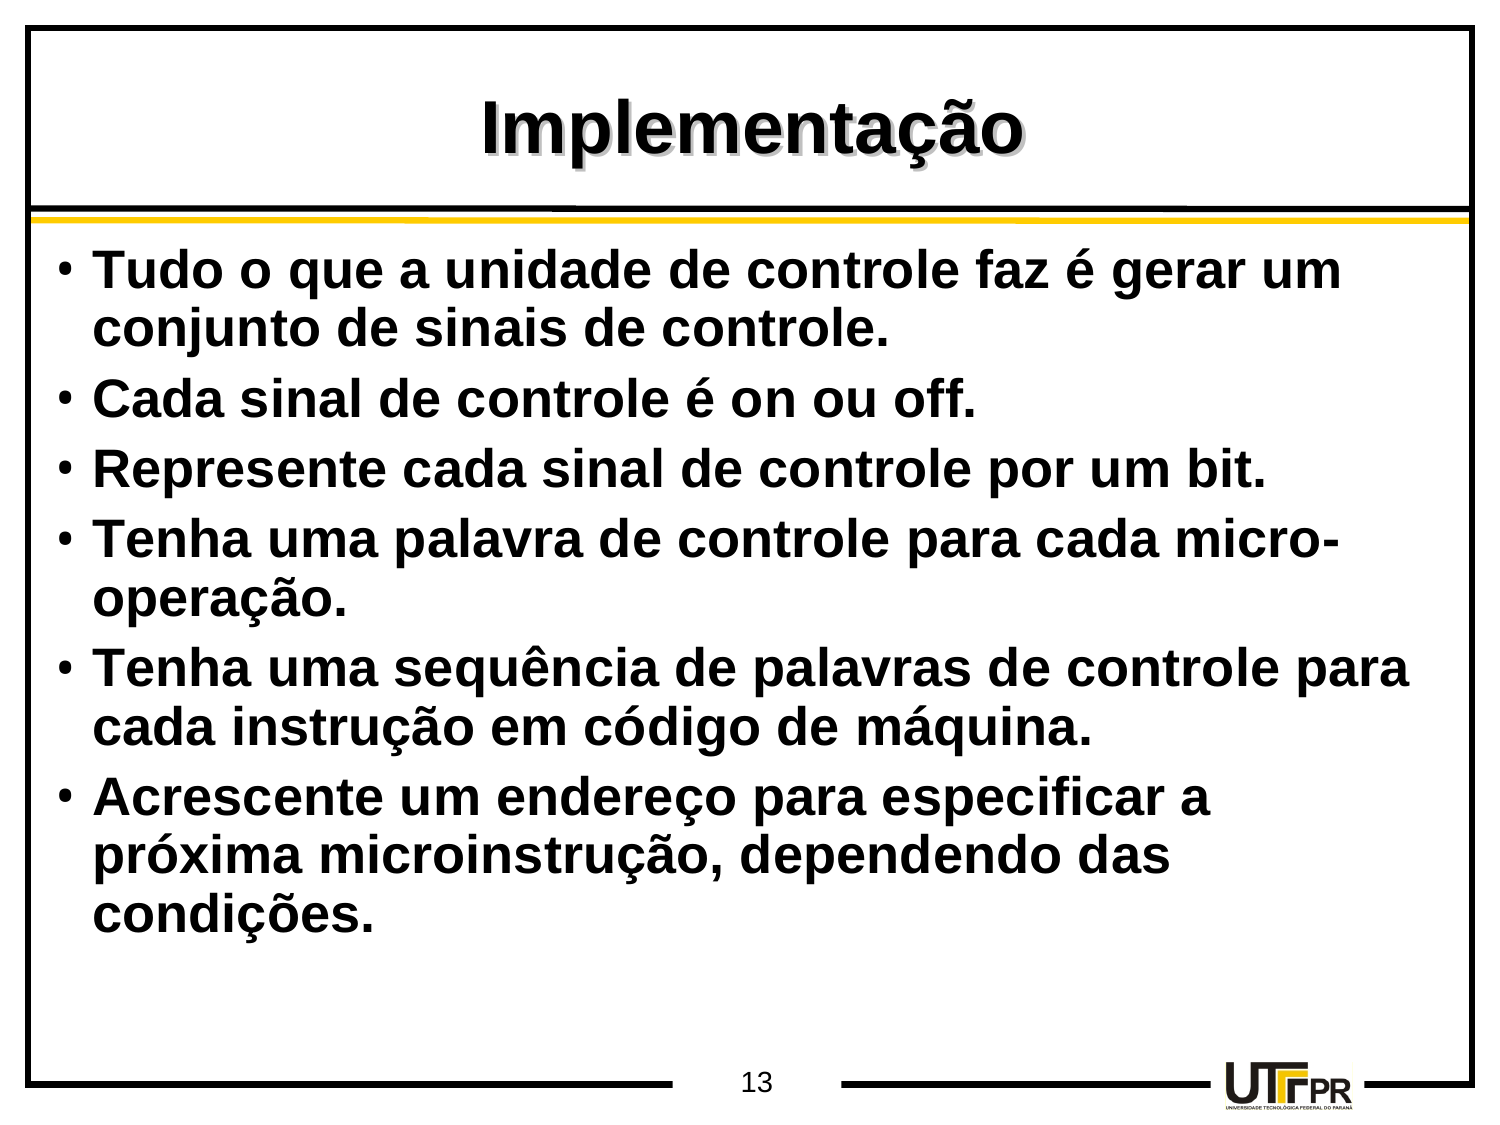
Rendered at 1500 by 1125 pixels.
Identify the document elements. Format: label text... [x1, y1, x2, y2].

list Tudo o que a unidade de controle faz é gerar um conjunto de sinais de controle. Cada sinal de controle é on ou off. Represente cada sinal de controle por um bit. Tenha uma palavra de controle para cada micro-operação. Tenha uma sequência de palavras de controle para cada instrução em código de máquina. Acrescente um endereço para especificar a próxima microinstrução, dependendo das condições. [40, 233, 1447, 1034]
title Implementação [29, 85, 1477, 180]
picture [1225, 1062, 1353, 1110]
